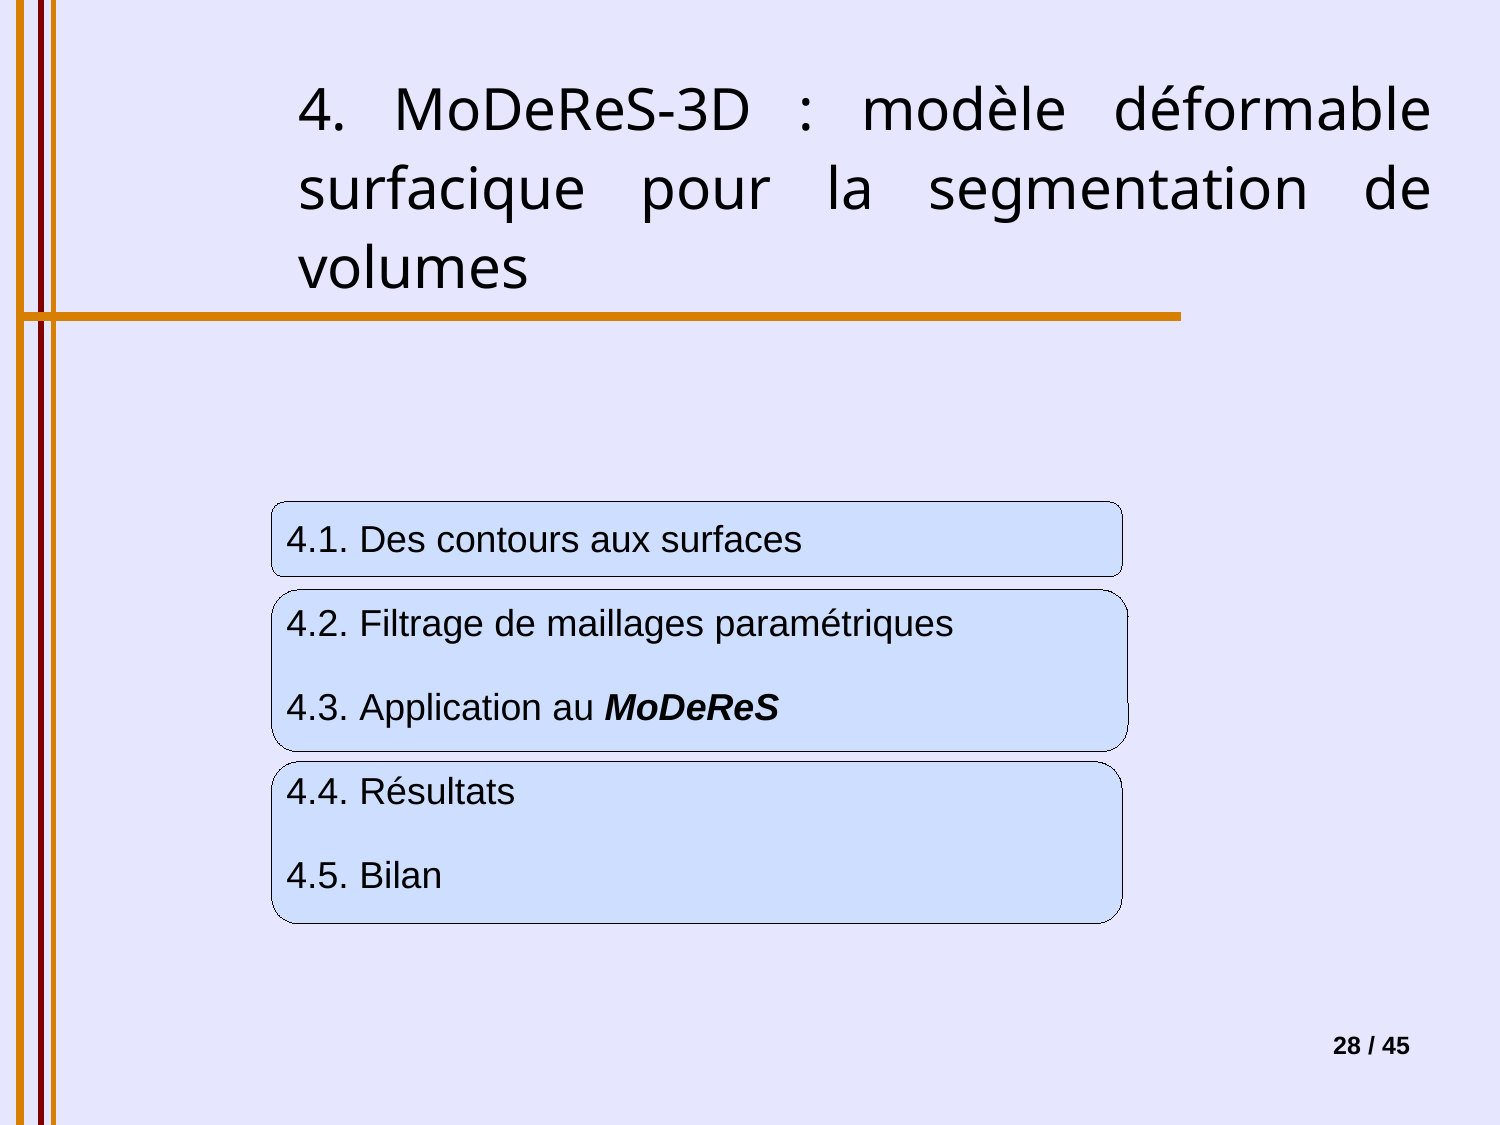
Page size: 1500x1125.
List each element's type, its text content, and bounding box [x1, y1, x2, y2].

text_box 4.1. Des contours aux surfaces 4.2. Filtrage de maillages paramétriques 4.3. Application au MoDeReS 4.4. Résultats 4.5. Bilan [271, 511, 969, 905]
text_box [273, 761, 1123, 924]
text_box [969, 589, 1129, 752]
title 4. MoDeReS-3D : modèle déformable surfacique pour la segmentation de volumes [283, 66, 1447, 308]
text_box [272, 501, 1123, 577]
